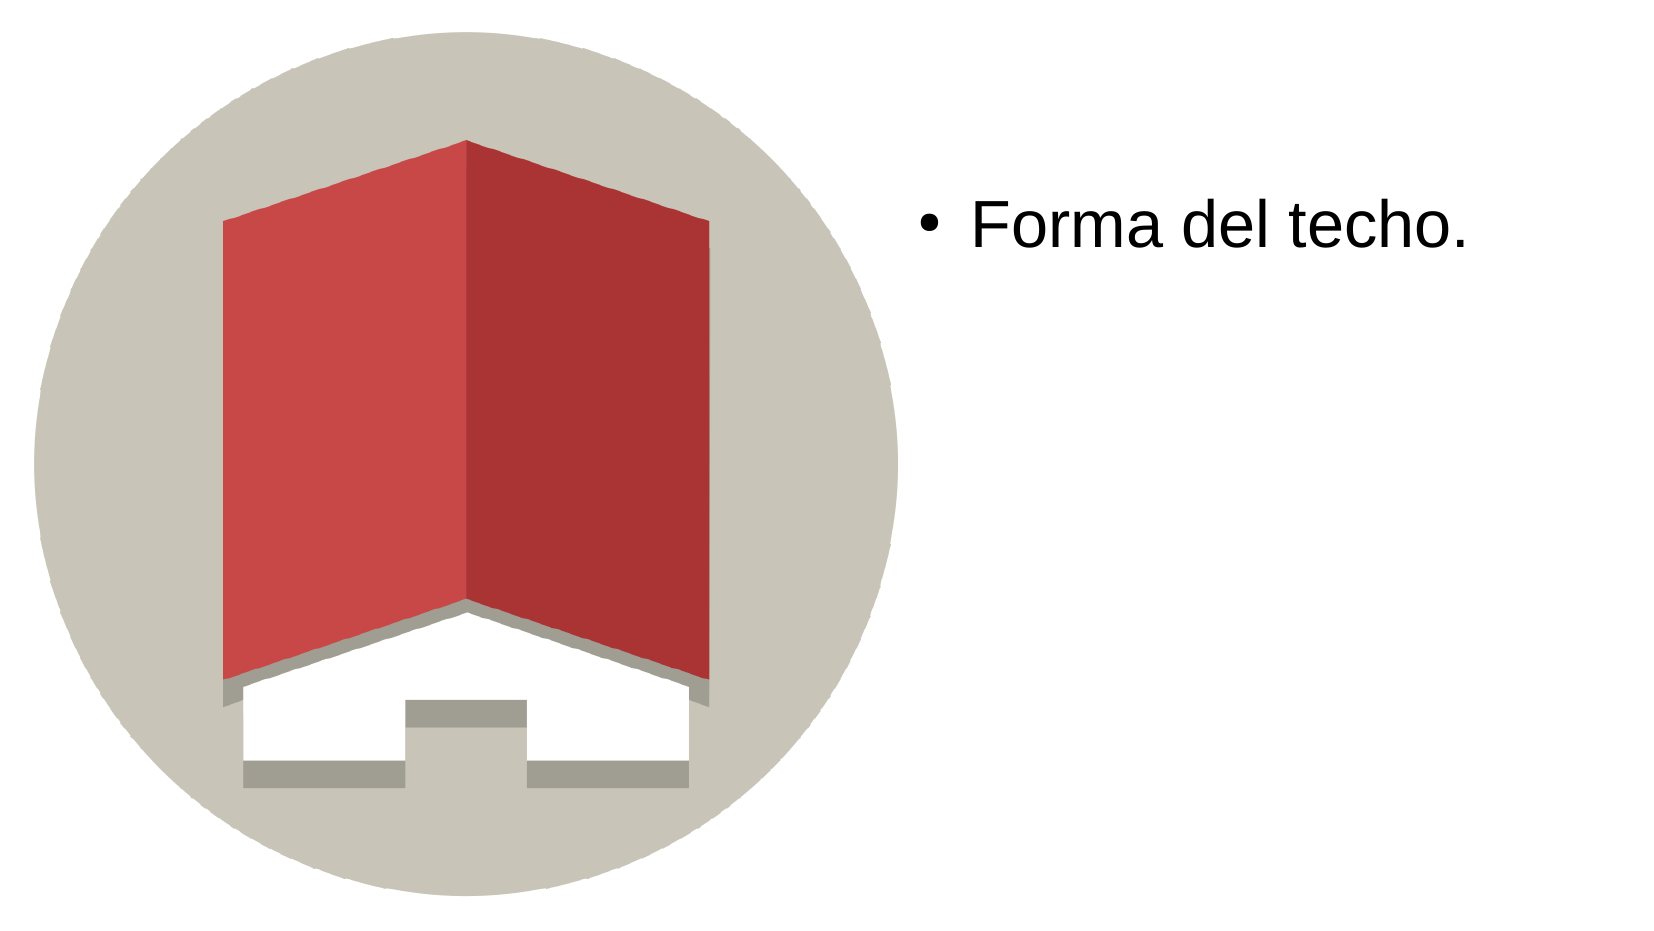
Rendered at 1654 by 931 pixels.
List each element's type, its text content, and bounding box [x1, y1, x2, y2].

picture [0, 0, 931, 929]
list Forma del techo. [900, 187, 1627, 727]
